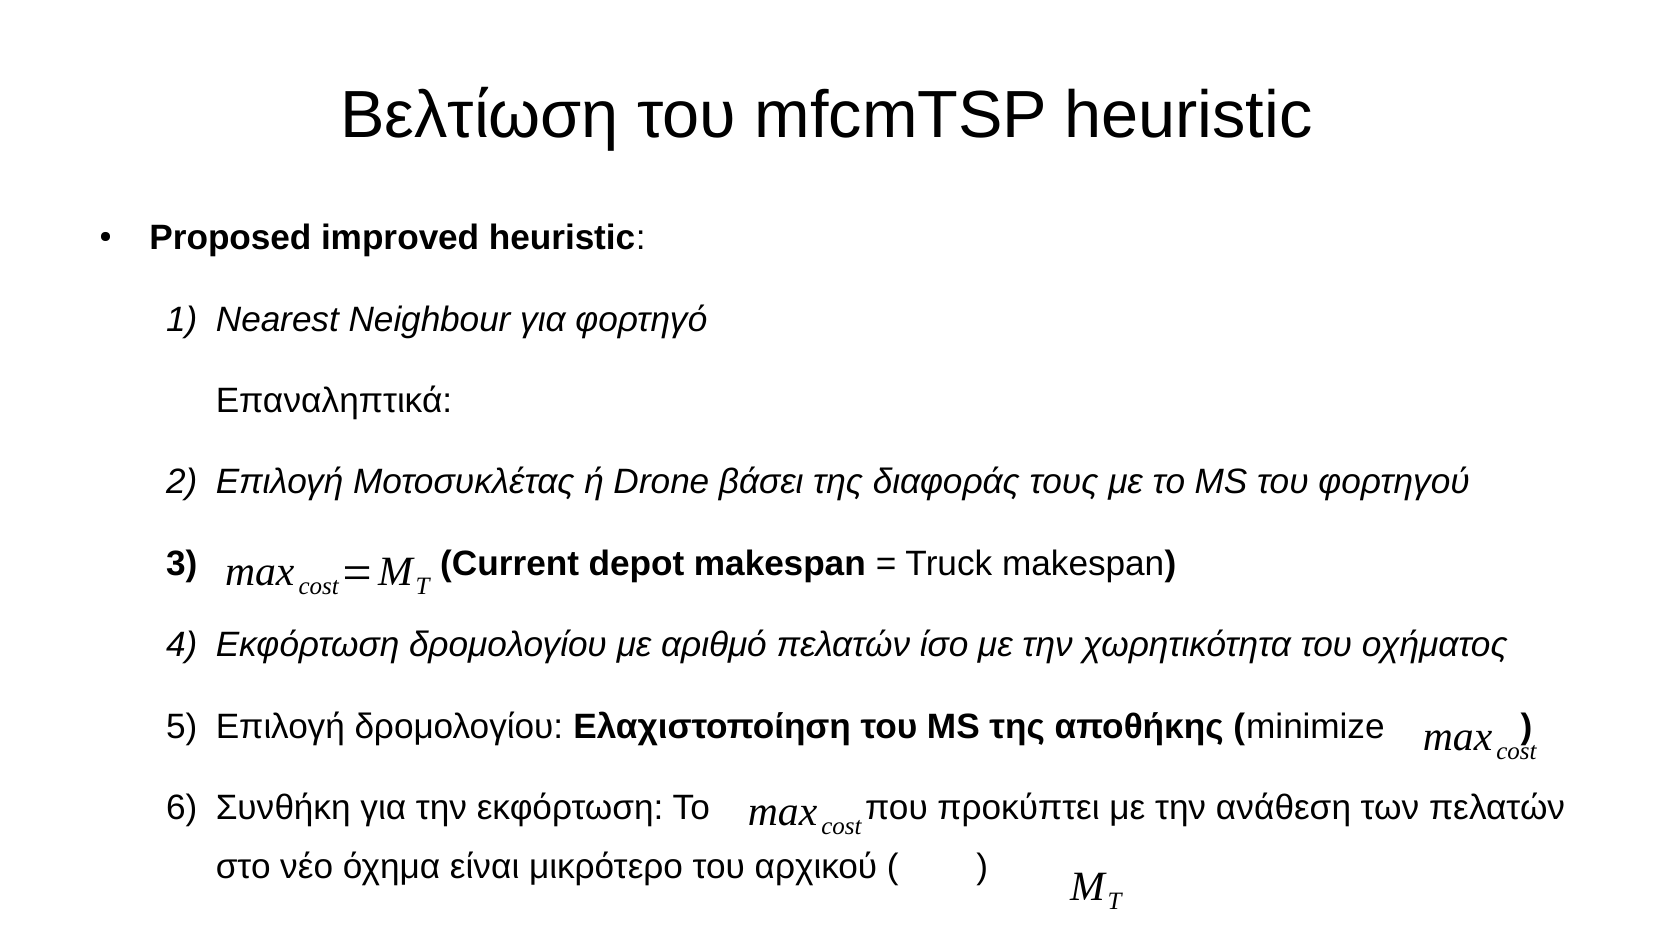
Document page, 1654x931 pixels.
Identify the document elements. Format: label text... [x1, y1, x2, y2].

chart [747, 787, 863, 841]
title Βελτίωση του mfcmTSP heuristic [82, 37, 1571, 193]
chart [225, 547, 433, 601]
chart [1066, 862, 1126, 916]
chart [1422, 712, 1538, 766]
list Proposed improved heuristic: Nearest Neighbour για φορτηγό Επαναληπτικά: Επιλογή Μοτοσυκλέτας ή Drone βάσει της διαφοράς τους με το MS του φορτηγού (Current depot makespan = Truck makespan) Εκφόρτωση δρομολογίου με αριθμό πελατών ίσο με την χωρητικότητα του οχήματος Επιλογή δρομολογίου: Ελαχιστοποίηση του MS της αποθήκης (minimize ) Συνθήκη για την εκφόρτωση: Το που προκύπτει με την ανάθεση των πελατών στο νέο όχημα είναι μικρότερο του αρχικού ( ) [82, 217, 1571, 901]
